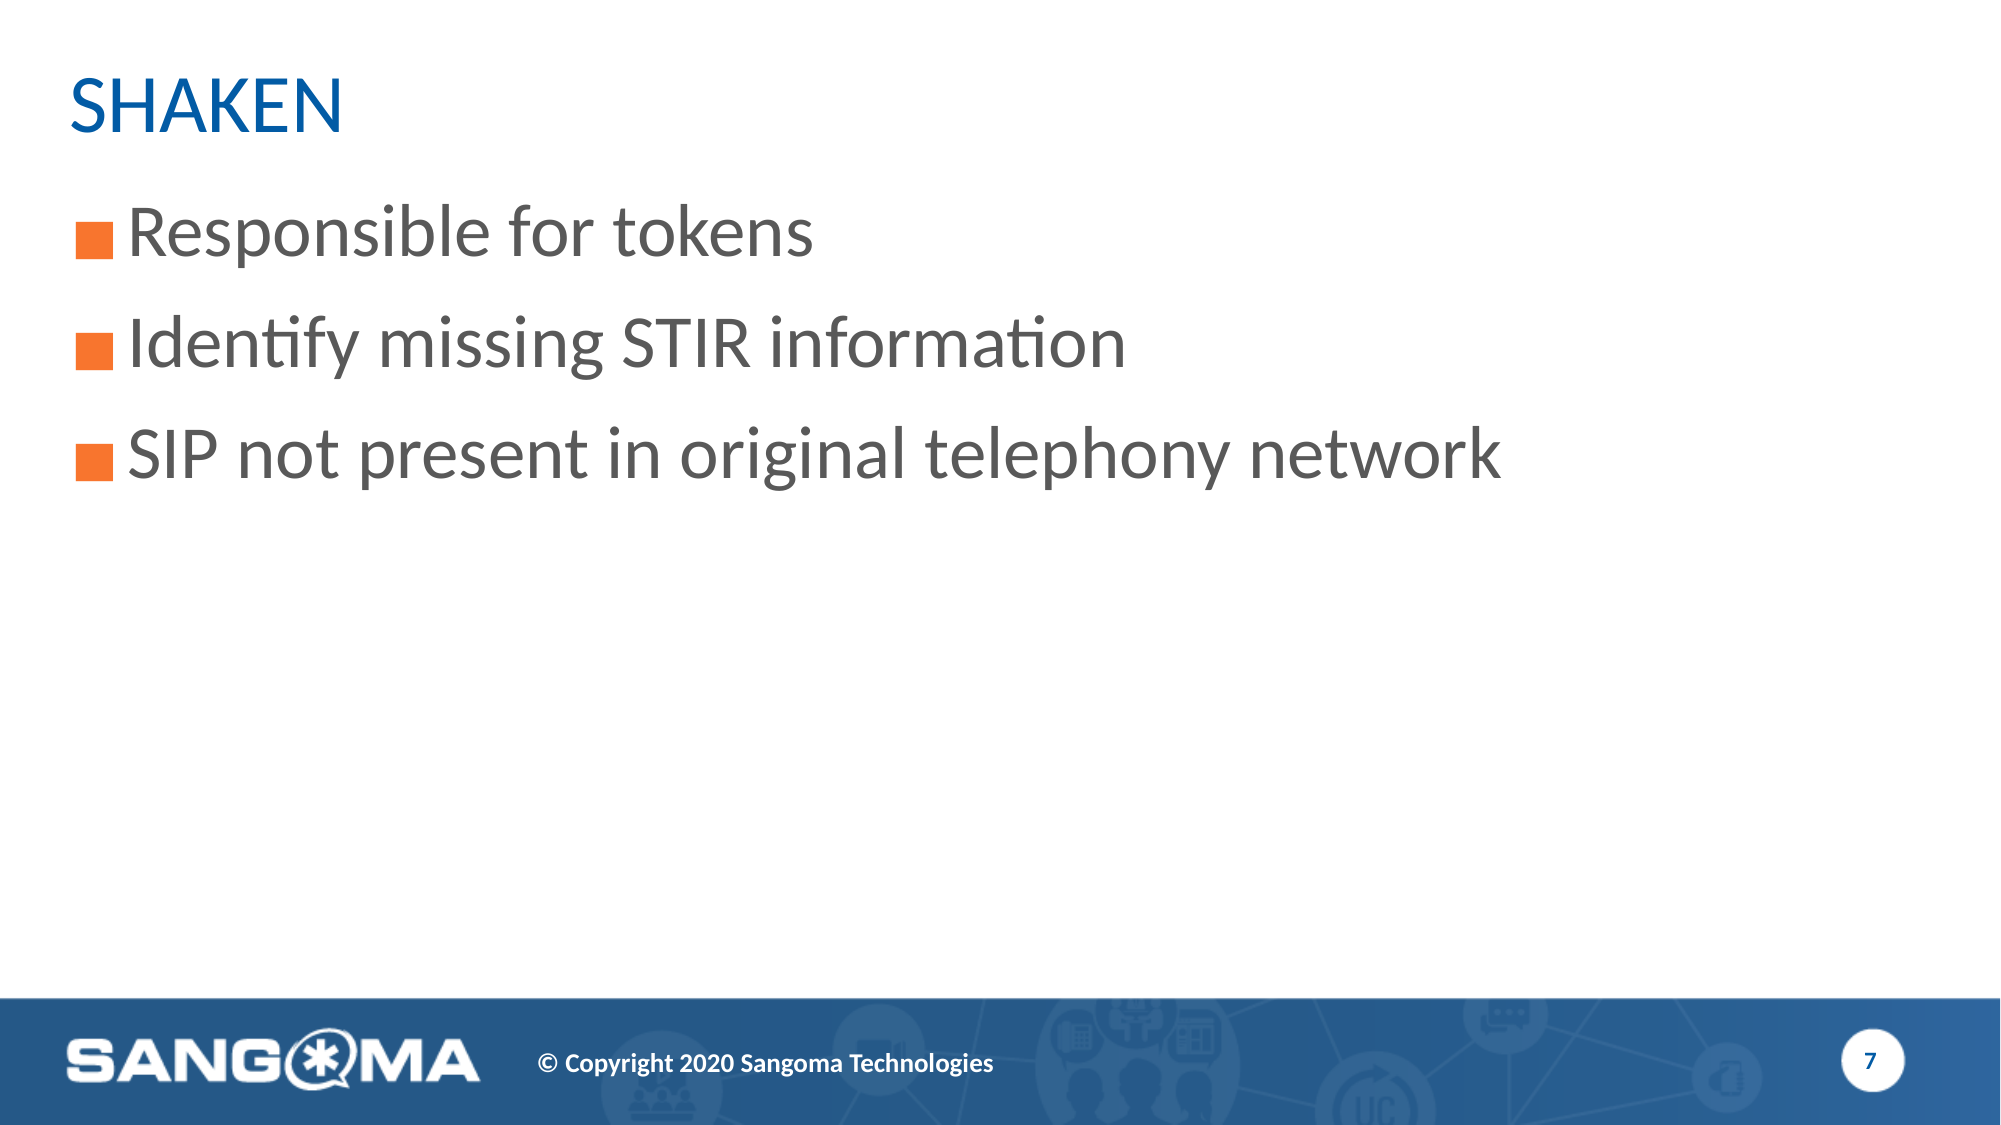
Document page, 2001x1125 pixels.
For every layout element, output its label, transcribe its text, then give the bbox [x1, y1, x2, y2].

list Responsible for tokens Identify missing STIR information SIP not present in original telephony network [54, 174, 1945, 999]
picture [0, 0, 2001, 1125]
title SHAKEN [54, 48, 1945, 164]
